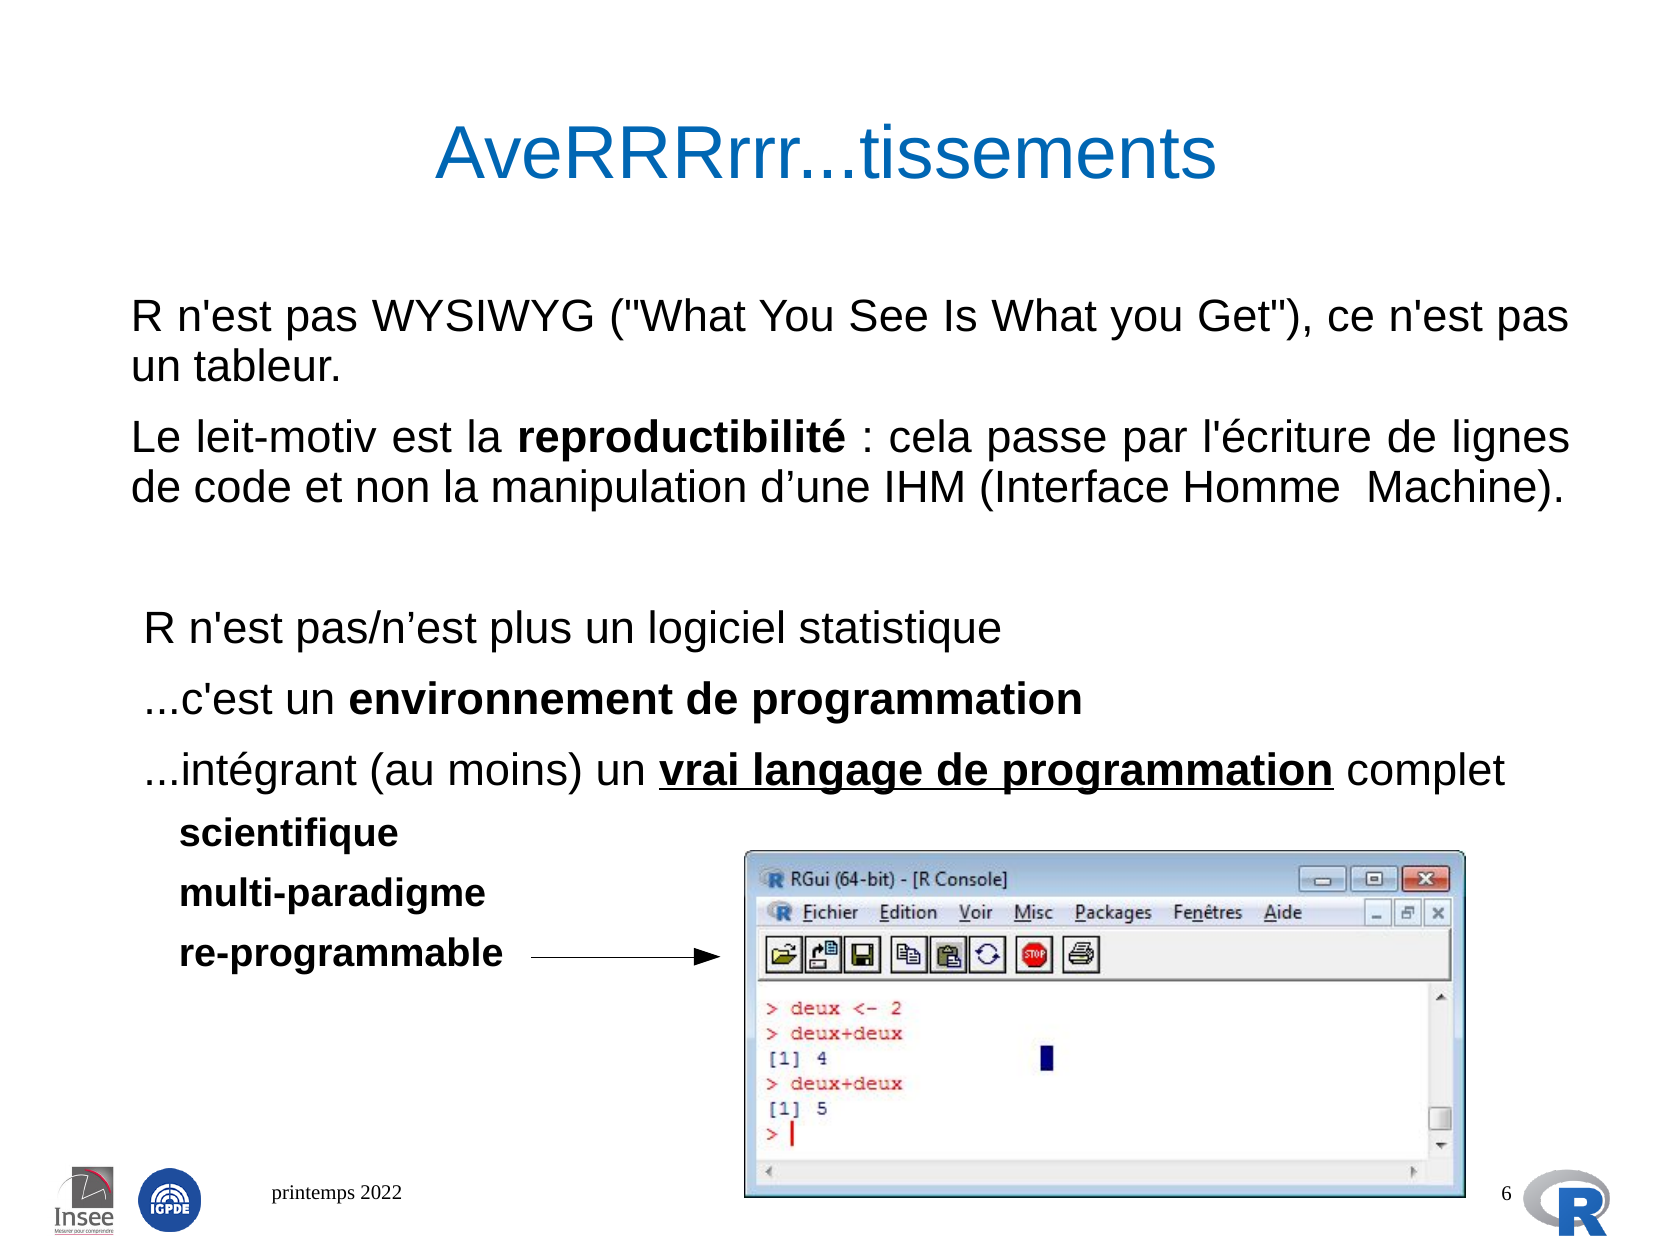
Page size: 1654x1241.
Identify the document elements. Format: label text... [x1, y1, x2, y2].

title AveRRRrrr...tissements [82, 49, 1571, 257]
picture [47, 1163, 120, 1236]
picture [138, 1168, 201, 1232]
picture [1523, 1169, 1610, 1236]
picture [744, 850, 1466, 1198]
list R n'est pas WYSIWYG ("What You See Is What you Get"), ce n'est pas un tableur. Le leit-motiv est la reproductibilité : cela passe par l'écriture de lignes de code et non la manipulation d’une IHM (Interface Homme Machine). R n'est pas/n’est plus un logiciel statistique ...c'est un environnement de programmation ...intégrant (au moins) un vrai langage de programmation complet scientifique multi-paradigme re-programmable [82, 290, 1571, 1010]
